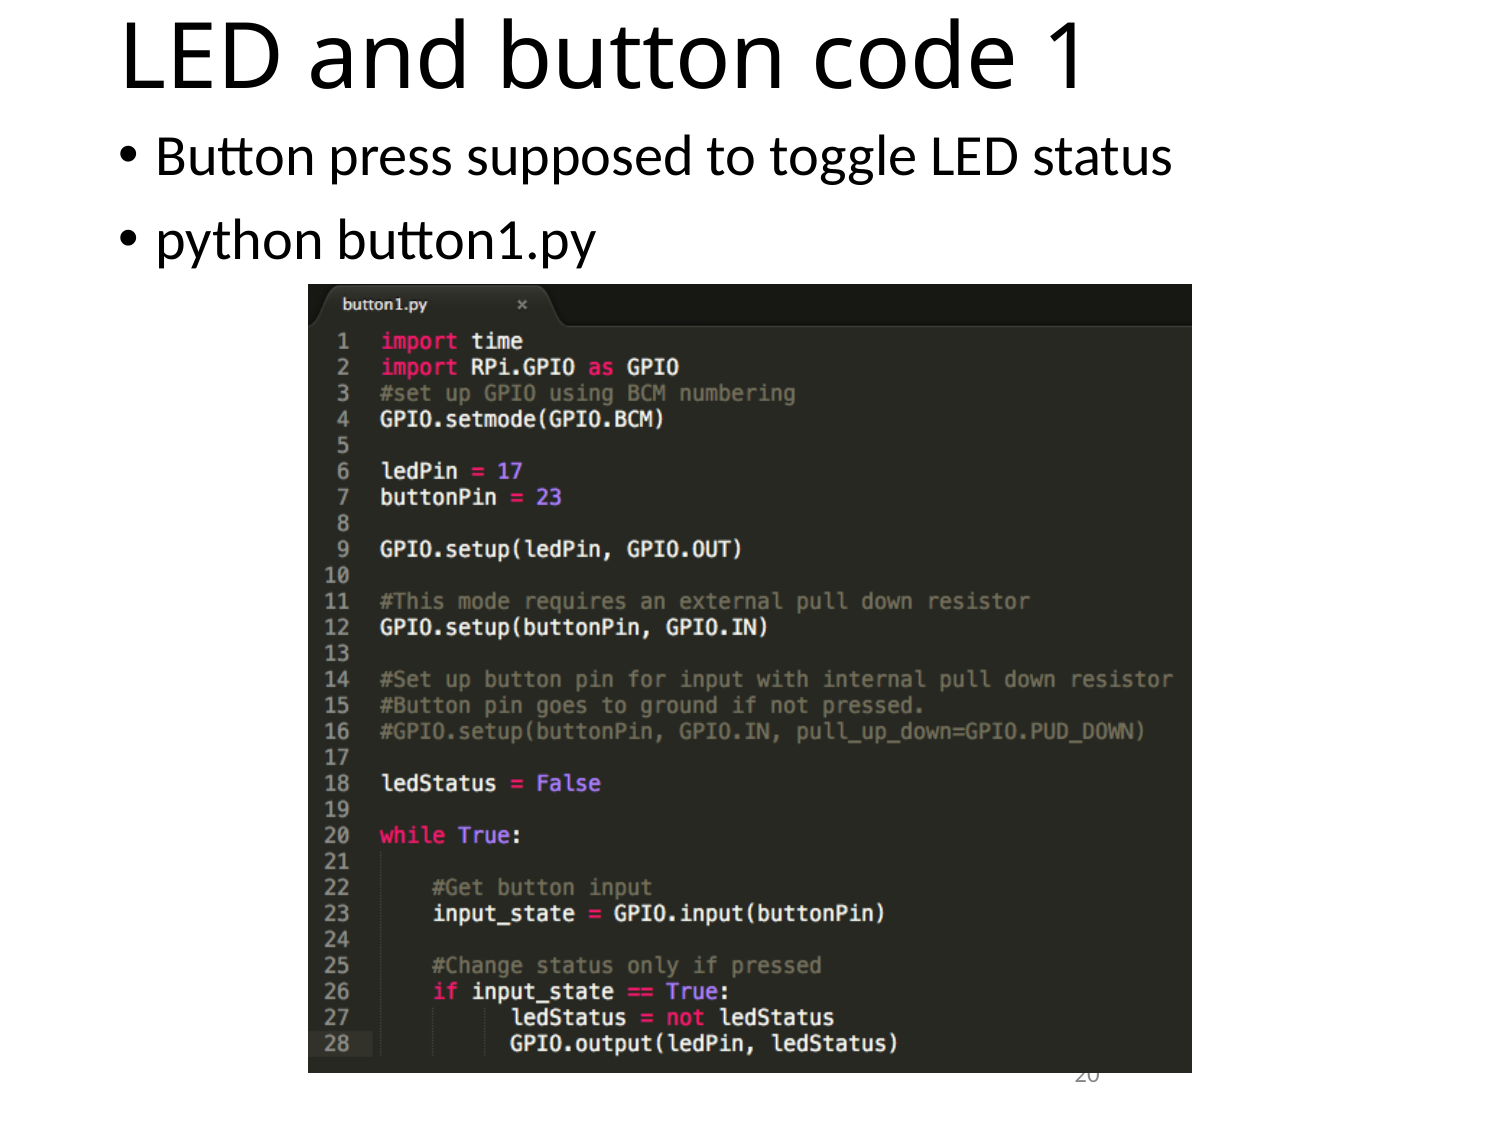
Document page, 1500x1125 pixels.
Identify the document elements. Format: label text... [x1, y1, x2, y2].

text_box 20 [1059, 1042, 1397, 1103]
title LED and button code 1 [103, 0, 1397, 118]
picture [308, 284, 1192, 1073]
list Button press supposed to toggle LED status python button1.py [103, 118, 1397, 1043]
